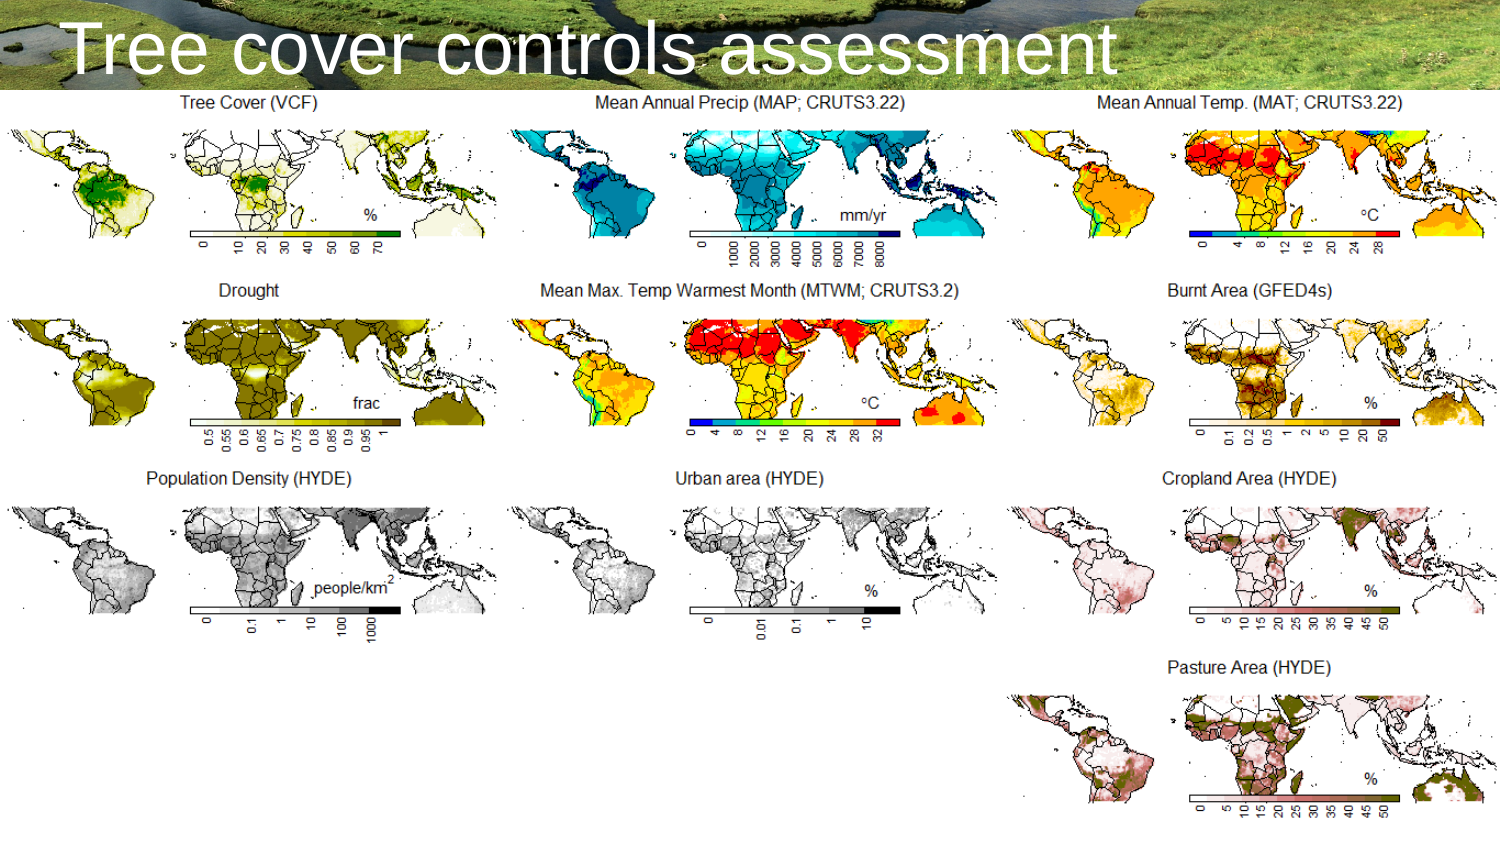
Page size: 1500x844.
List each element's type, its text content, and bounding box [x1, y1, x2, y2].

list Tree cover controls assessment [0, 0, 1500, 90]
picture [0, 90, 1500, 843]
